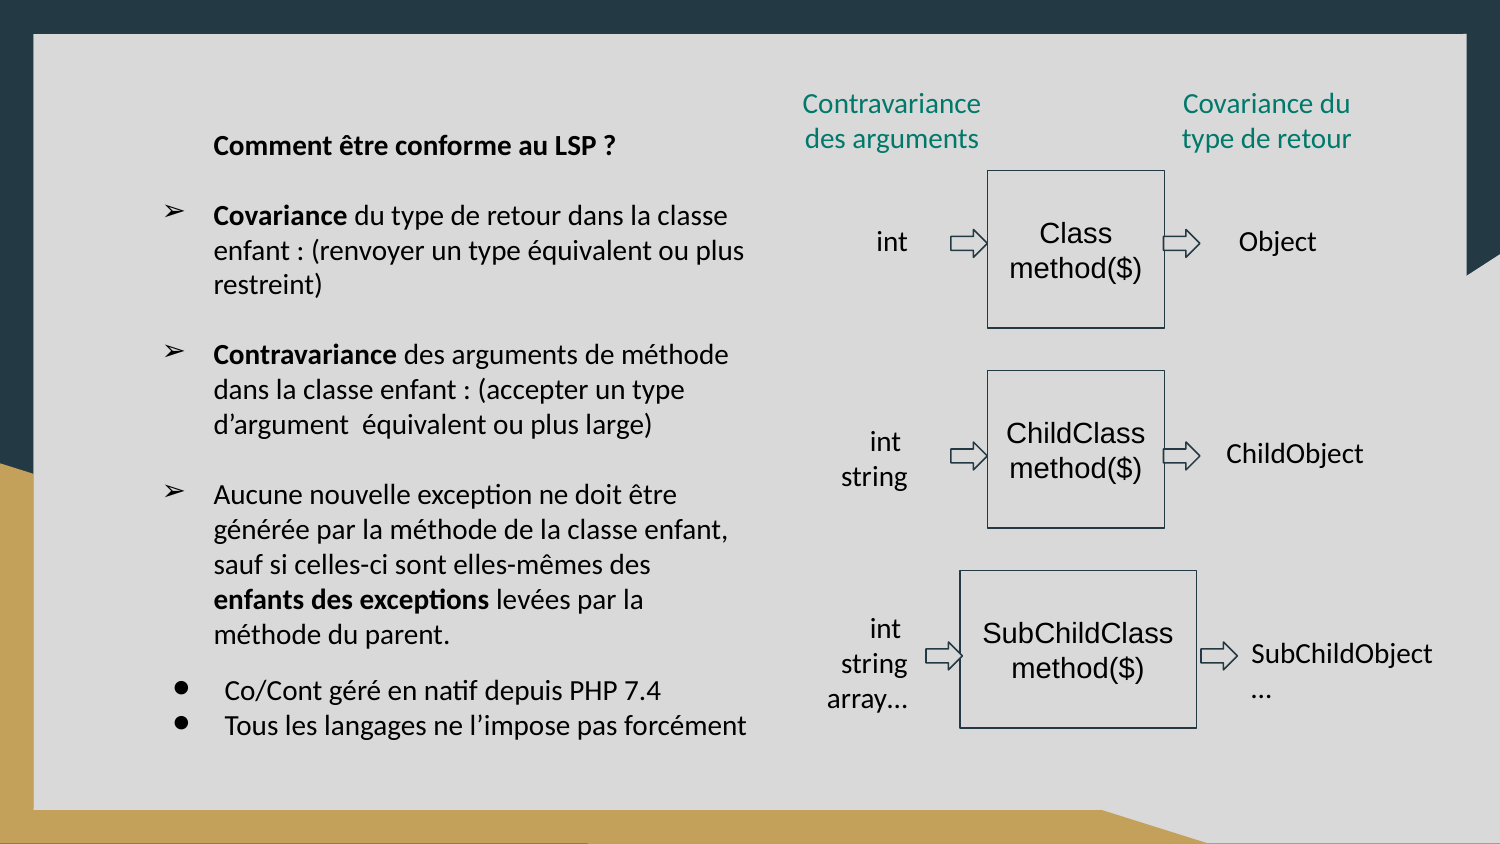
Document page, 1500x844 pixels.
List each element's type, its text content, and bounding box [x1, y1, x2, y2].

text_box Covariance du type de retour [1162, 69, 1372, 170]
text_box SubChildObject… [1236, 619, 1455, 720]
text_box [1163, 229, 1200, 258]
text_box SubChildClass method($) [959, 570, 1197, 728]
text_box Class method($) [987, 170, 1165, 328]
text_box [925, 641, 963, 670]
text_box ChildObject [1211, 419, 1389, 485]
text_box [1201, 641, 1236, 670]
text_box int string [811, 407, 923, 508]
text_box [1163, 442, 1200, 470]
text_box [950, 229, 988, 258]
text_box Co/Cont géré en natif depuis PHP 7.4 Tous les langages ne l’impose pas forcément [134, 656, 772, 792]
text_box int string array… [787, 594, 923, 730]
text_box int [861, 207, 931, 273]
text_box Contravariance des arguments [787, 69, 997, 170]
text_box Comment être conforme au LSP ? Covariance du type de retour dans la classe enfant : (renvoyer un type équivalent ou plus restreint) Contravariance des arguments de méthode dans la classe enfant : (accepter un type d’argument équivalent ou plus large) Aucune nouvelle exception ne doit être générée par la méthode de la classe enfant, sauf si celles-ci sont elles-mêmes des enfants des exceptions levées par la méthode du parent. [123, 110, 761, 666]
text_box ChildClass method($) [987, 370, 1165, 528]
text_box [950, 442, 988, 470]
text_box Object [1223, 207, 1347, 273]
